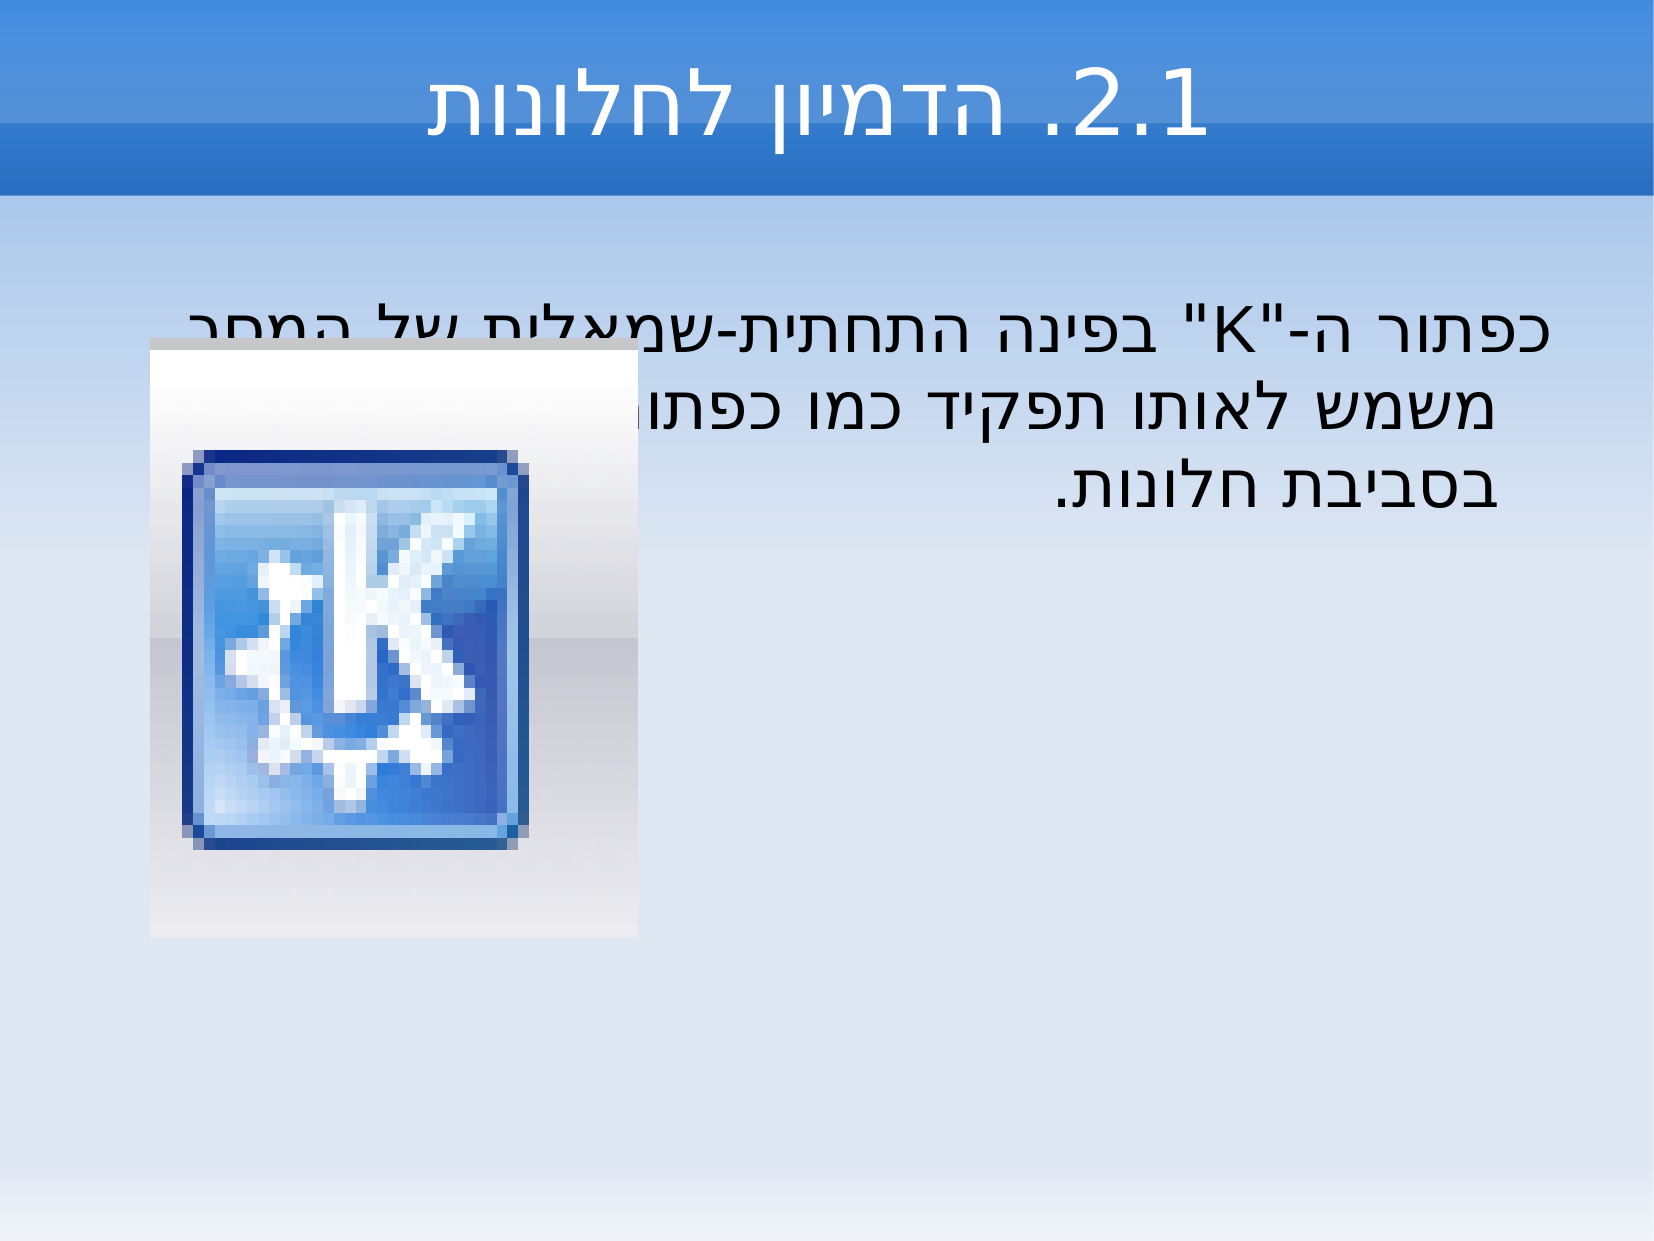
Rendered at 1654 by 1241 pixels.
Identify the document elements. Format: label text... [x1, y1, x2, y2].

picture [0, 0, 1654, 1241]
title 2.1. הדמיון לחלונות [76, 0, 1565, 208]
list כפתור ה-"K" בפינה התחתית-שמאלית של המסך משמש לאותו תפקיד כמו כפתור ה-"התחל" בסביבת חלונות. [845, 290, 1572, 1109]
